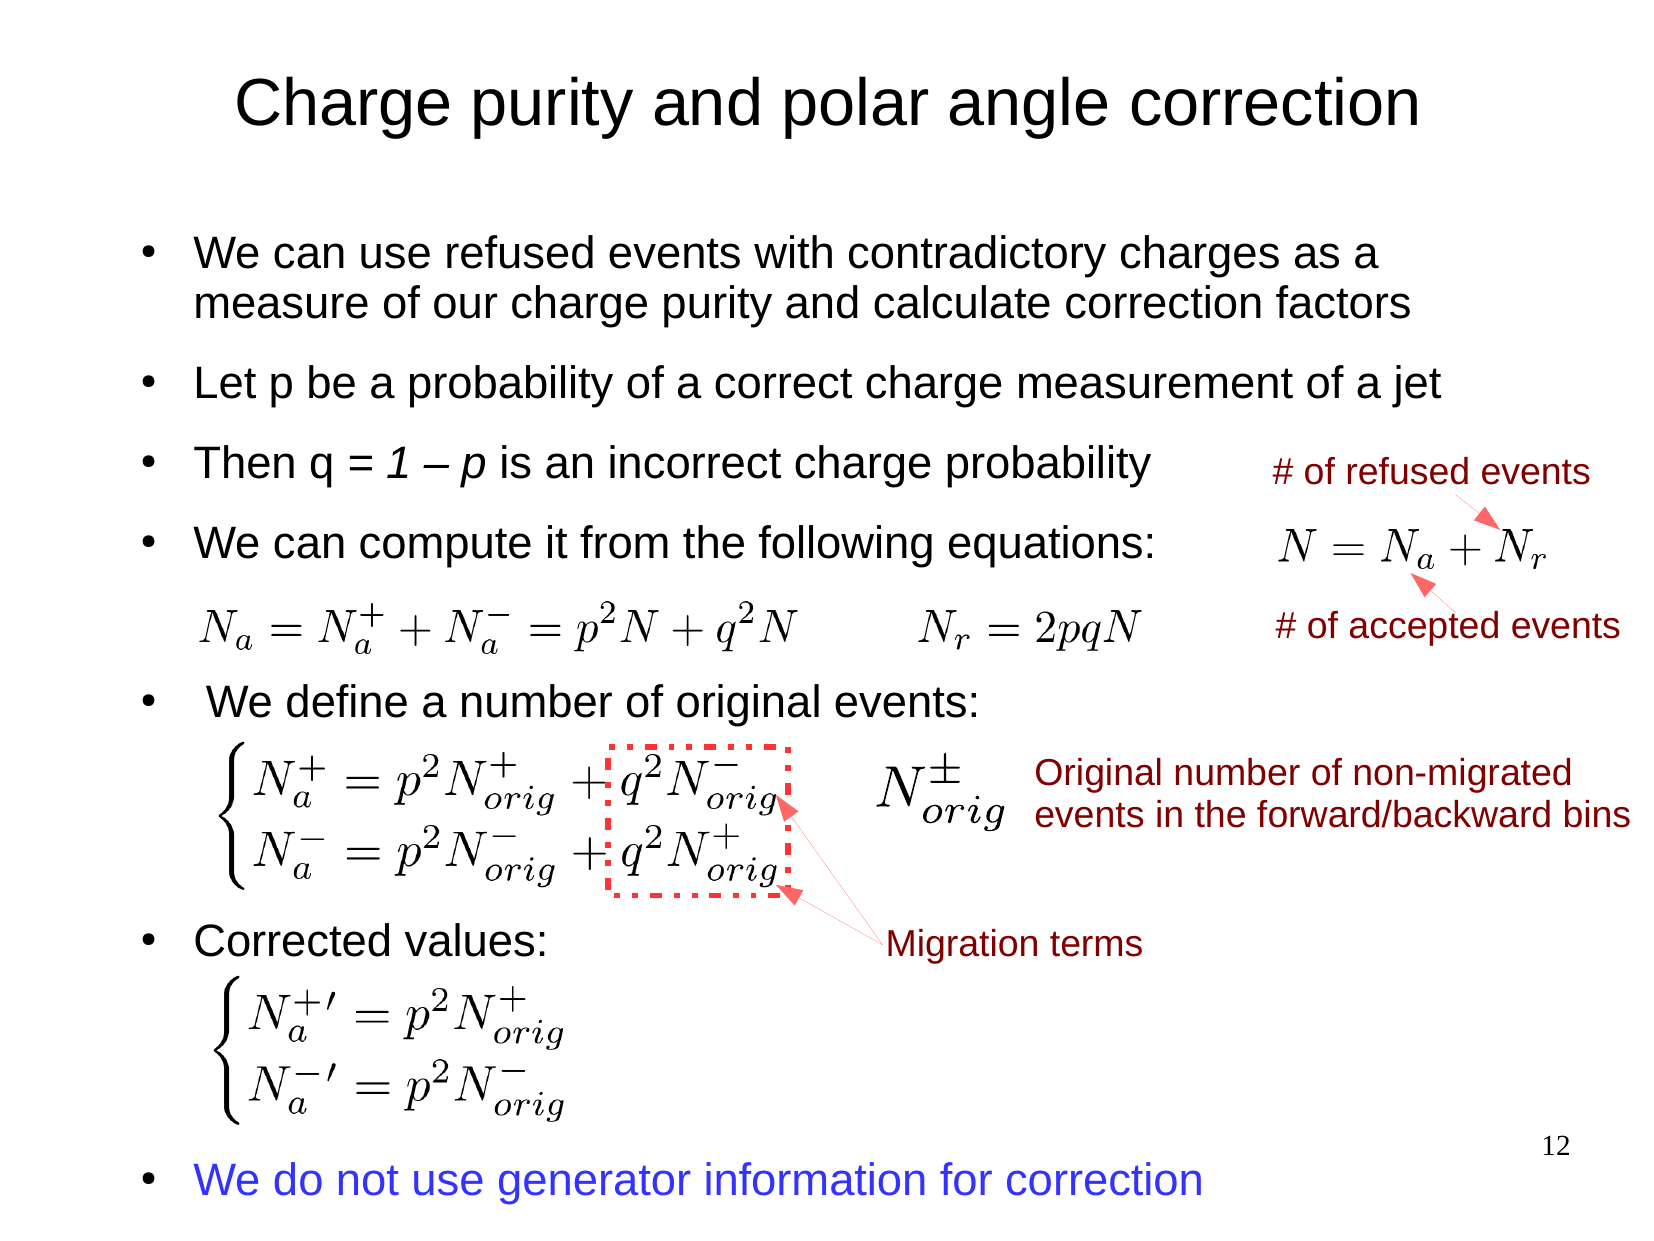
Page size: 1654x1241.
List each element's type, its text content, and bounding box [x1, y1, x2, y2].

text_box Migration terms [870, 914, 1159, 972]
picture [213, 975, 564, 1125]
text_box # of accepted events [1260, 597, 1636, 655]
picture [199, 601, 798, 654]
list We can use refused events with contradictory charges as a measure of our charge purity and calculate correction factors Let p be a probability of a correct charge measurement of a jet Then q = 1 – p is an incorrect charge probability We can compute it from the following equations: We define a number of original events: Corrected values: We do not use generator information for correction [123, 227, 1568, 1216]
text_box # of refused events [1257, 443, 1606, 501]
title Charge purity and polar angle correction [85, 52, 1571, 153]
picture [1278, 529, 1546, 569]
picture [918, 610, 1142, 651]
text_box [873, 752, 1007, 832]
text_box Original number of non-migrated events in the forward/backward bins [1019, 744, 1647, 844]
